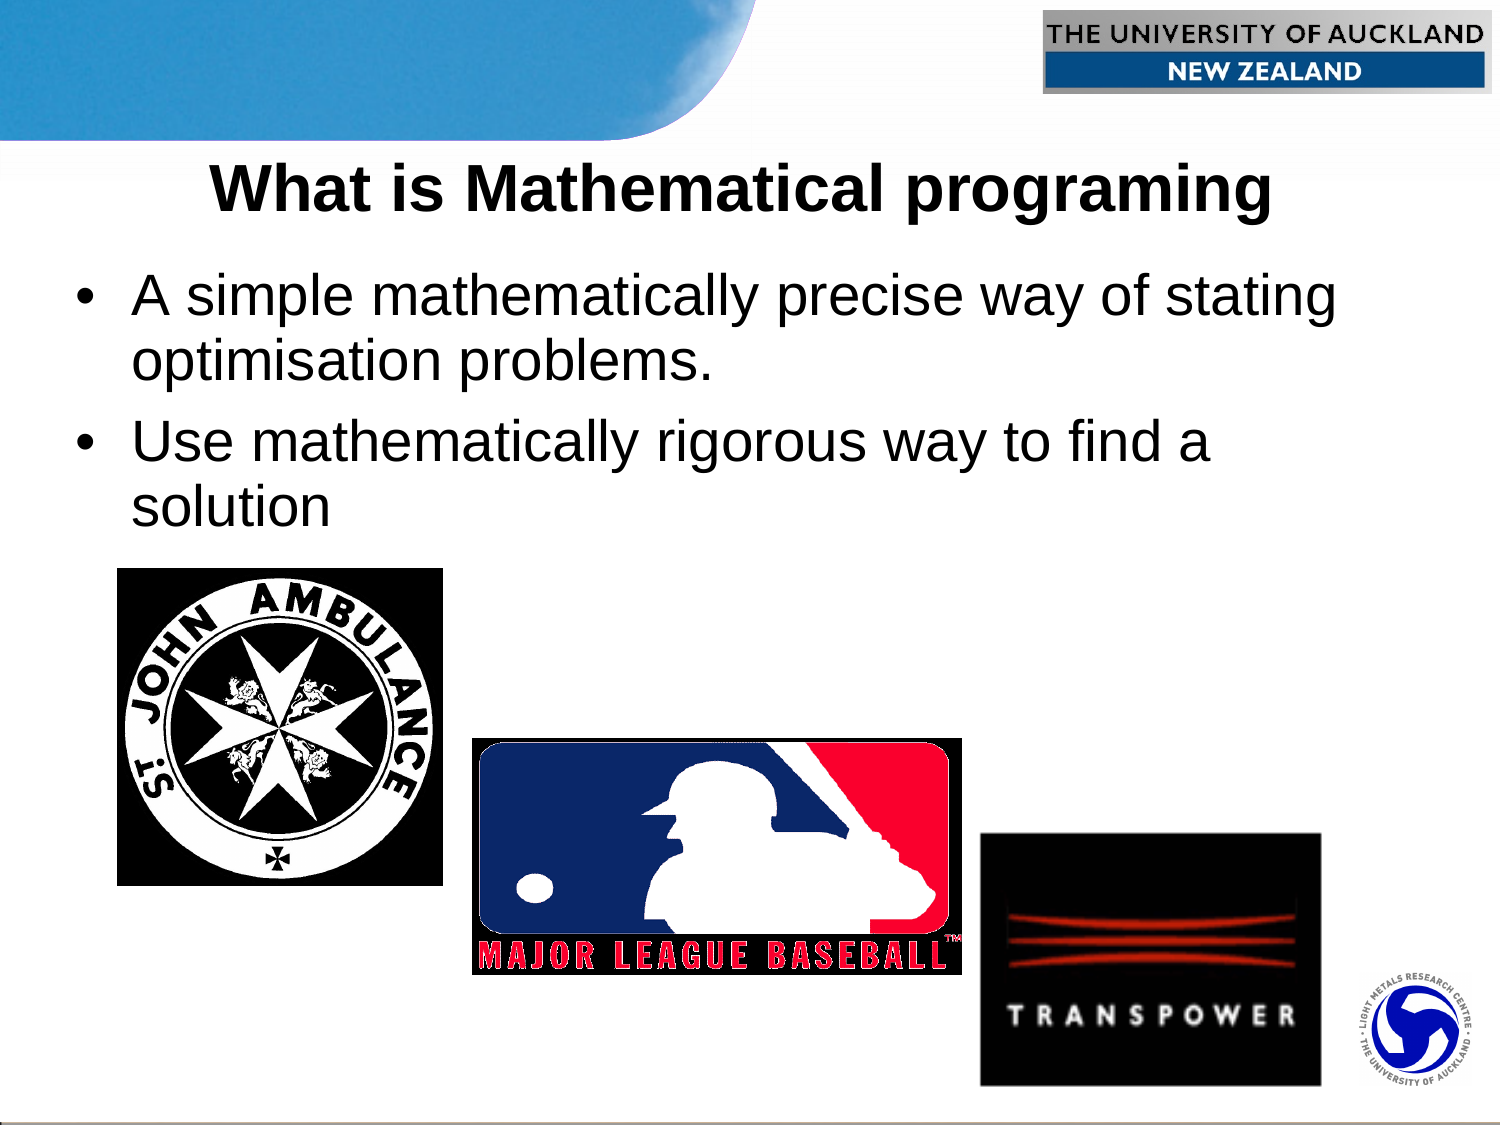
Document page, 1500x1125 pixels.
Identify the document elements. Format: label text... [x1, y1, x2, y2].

title What is Mathematical programing [67, 111, 1418, 266]
picture [0, 0, 1500, 181]
picture [117, 568, 443, 886]
list A simple mathematically precise way of stating optimisation problems. Use mathematically rigorous way to find a solution [75, 262, 1426, 991]
picture [1359, 972, 1472, 1086]
picture [974, 826, 1329, 1095]
picture [472, 738, 962, 975]
